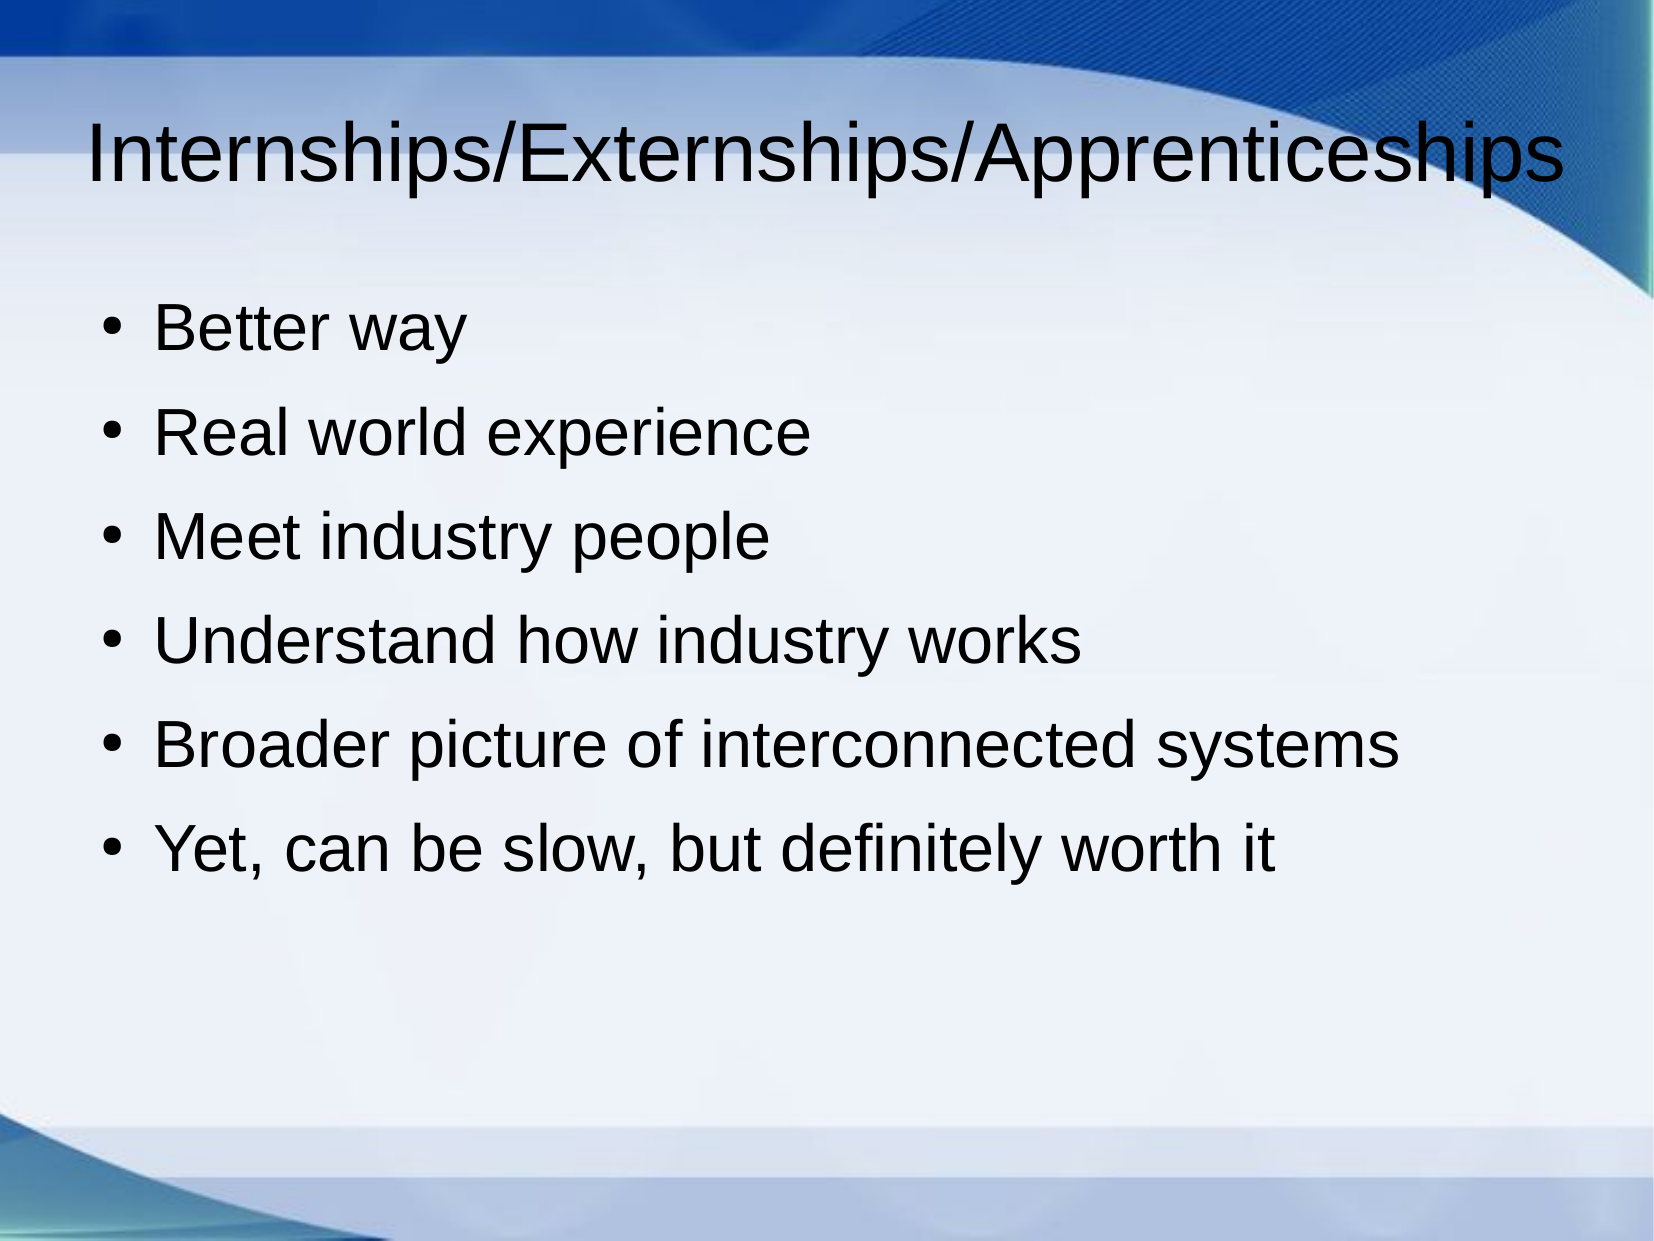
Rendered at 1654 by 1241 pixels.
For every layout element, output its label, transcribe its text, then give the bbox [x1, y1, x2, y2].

title Internships/Externships/Apprenticeships [82, 49, 1571, 257]
picture [0, 0, 1654, 1241]
list Better way Real world experience Meet industry people Understand how industry works Broader picture of interconnected systems Yet, can be slow, but definitely worth it [82, 290, 1571, 1010]
